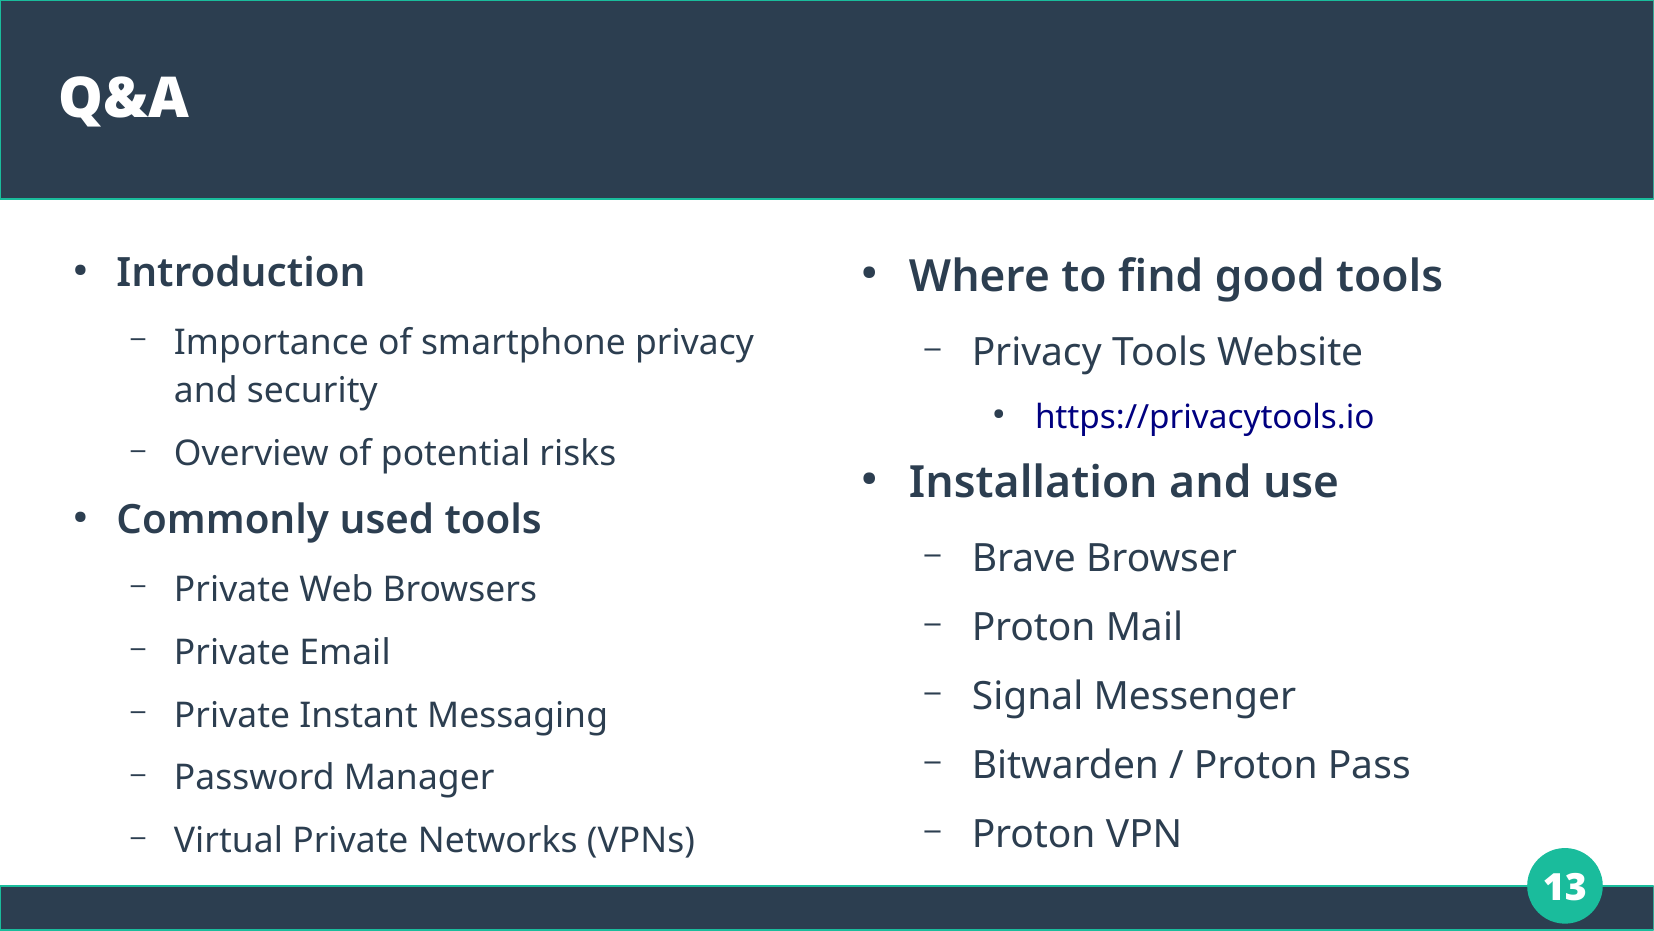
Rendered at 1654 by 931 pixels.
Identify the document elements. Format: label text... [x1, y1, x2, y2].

list Introduction Importance of smartphone privacy and security Overview of potential risks Commonly used tools Private Web Browsers Private Email Private Instant Messaging Password Manager Virtual Private Networks (VPNs) [59, 243, 809, 864]
list Where to find good tools Privacy Tools Website https://privacytools.io Installation and use Brave Browser Proton Mail Signal Messenger Bitwarden / Proton Pass Proton VPN [845, 243, 1596, 864]
title Q&A [59, 37, 1595, 155]
